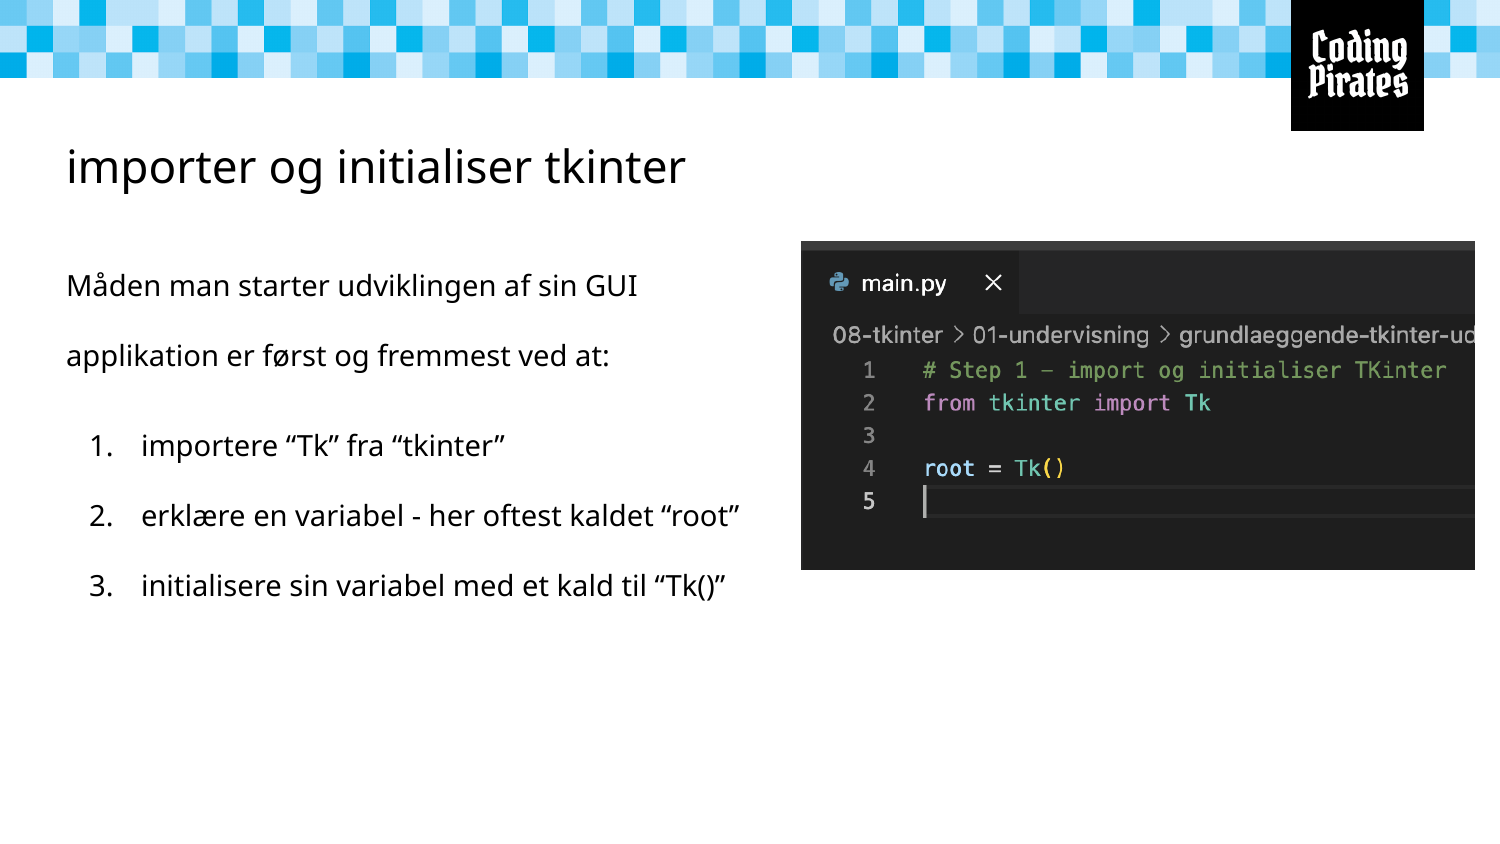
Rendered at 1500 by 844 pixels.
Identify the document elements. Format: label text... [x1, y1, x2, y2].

picture [801, 241, 1475, 570]
picture [1291, 0, 1424, 131]
list Måden man starter udviklingen af sin GUI applikation er først og fremmest ved at: importere “Tk” fra “tkinter” erklære en variabel - her oftest kaldet “root” initialisere sin variabel med et kald til “Tk()” [51, 216, 777, 800]
picture [0, 0, 1056, 78]
title importer og initialiser tkinter [51, 123, 1223, 217]
